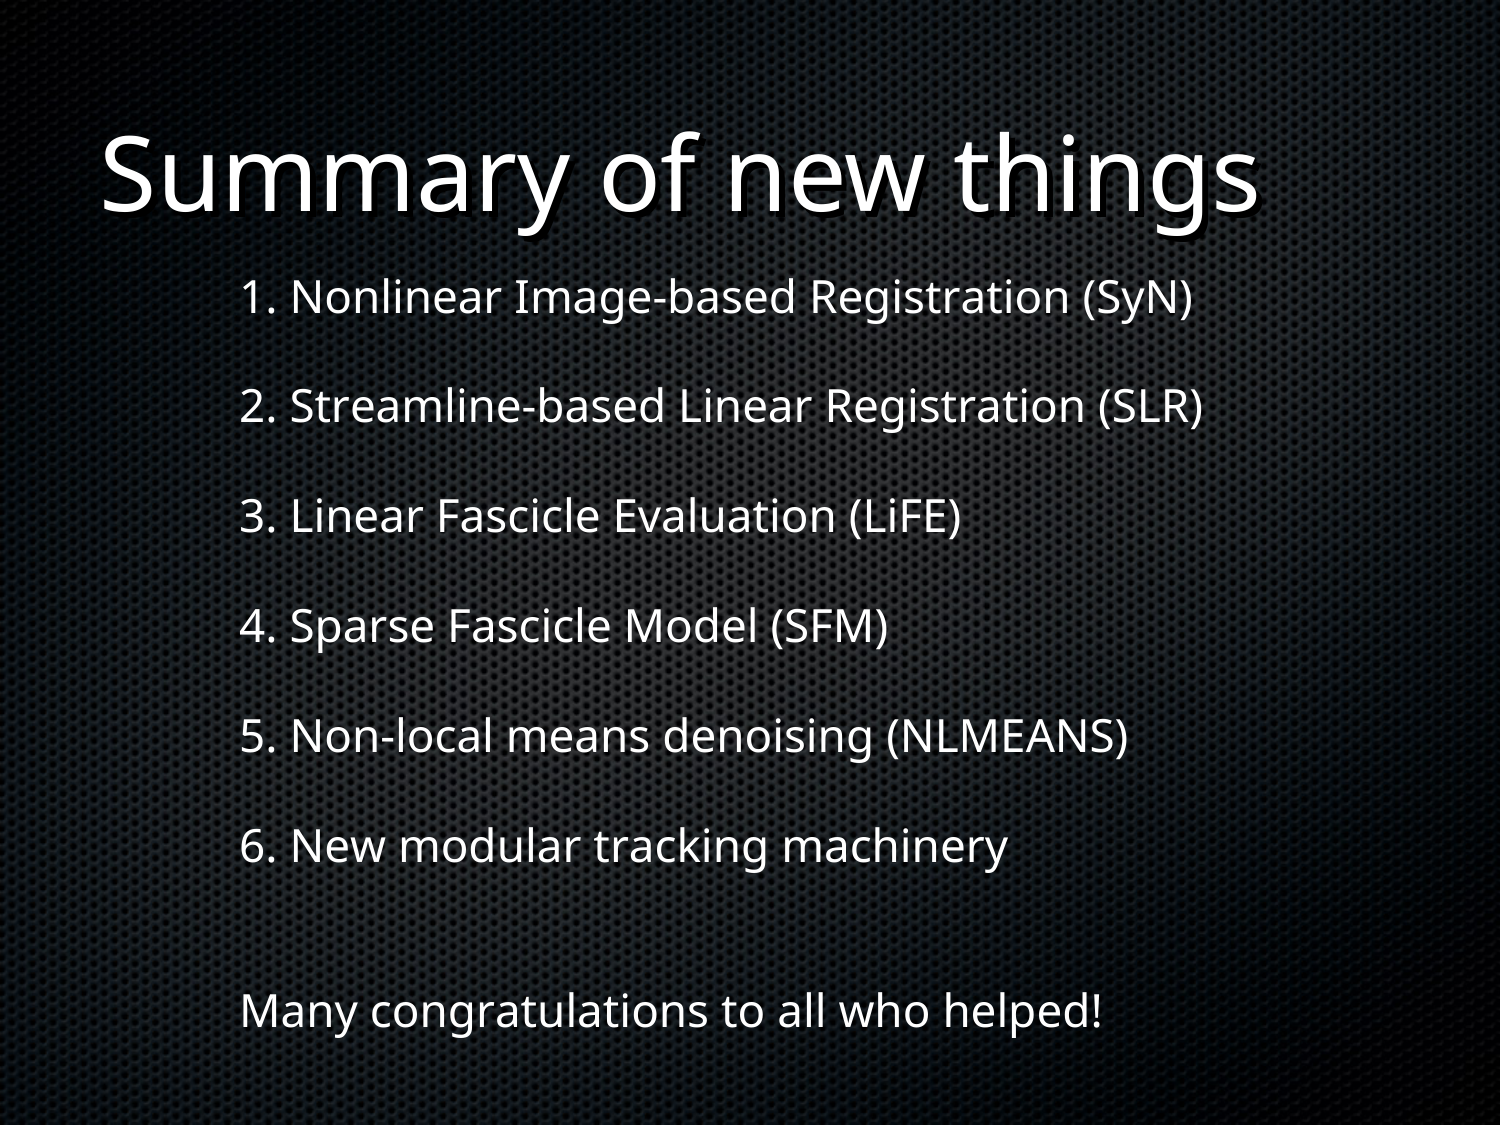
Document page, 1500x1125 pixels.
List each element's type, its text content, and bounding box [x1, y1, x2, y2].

title Summary of new things [91, 29, 1411, 311]
text_box 1. Nonlinear Image-based Registration (SyN) 2. Streamline-based Linear Registration (SLR) 3. Linear Fascicle Evaluation (LiFE) 4. Sparse Fascicle Model (SFM) 5. Non-local means denoising (NLMEANS) 6. New modular tracking machinery Many congratulations to all who helped! [224, 259, 1298, 1045]
picture [0, 0, 1500, 1125]
